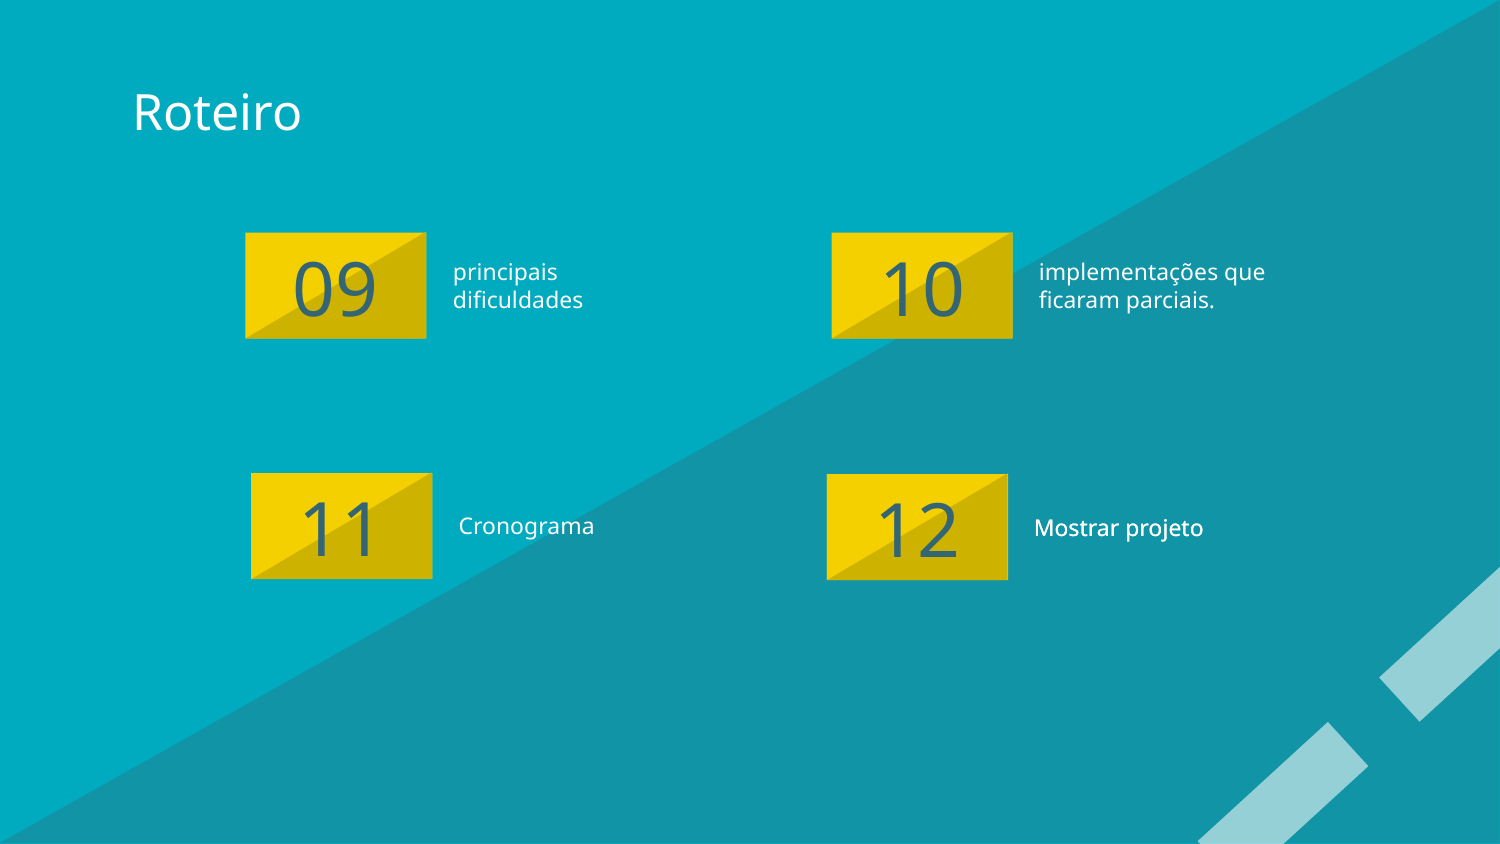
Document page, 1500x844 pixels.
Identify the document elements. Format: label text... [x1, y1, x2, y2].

text_box Cronograma [443, 473, 739, 579]
subtitle implementações que ficaram parciais. [1023, 232, 1319, 338]
title 11 [251, 473, 433, 581]
title 09 [245, 232, 427, 340]
title Roteiro [116, 63, 1383, 158]
subtitle principais dificuldades [437, 232, 686, 338]
text_box Mostrar projeto [1019, 474, 1314, 580]
title 12 [826, 474, 1009, 582]
title 10 [831, 232, 1013, 340]
